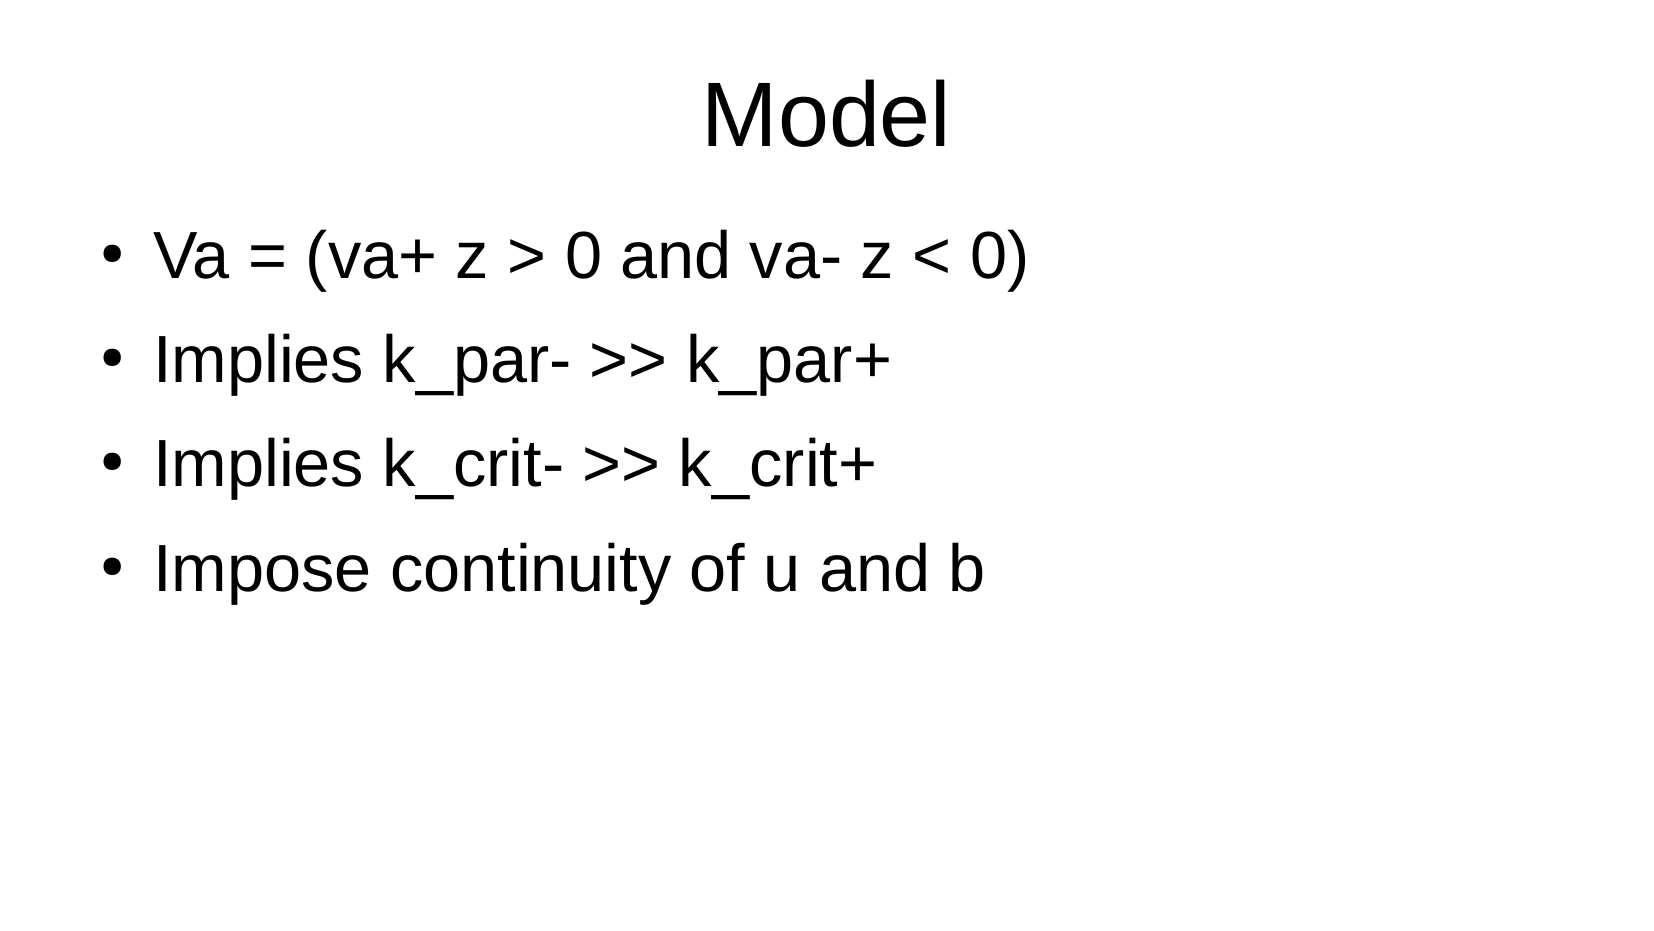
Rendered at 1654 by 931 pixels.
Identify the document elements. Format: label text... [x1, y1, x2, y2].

title Model [82, 37, 1571, 193]
list Va = (va+ z > 0 and va- z < 0) Implies k_par- >> k_par+ Implies k_crit- >> k_crit+ Impose continuity of u and b [82, 217, 1571, 758]
